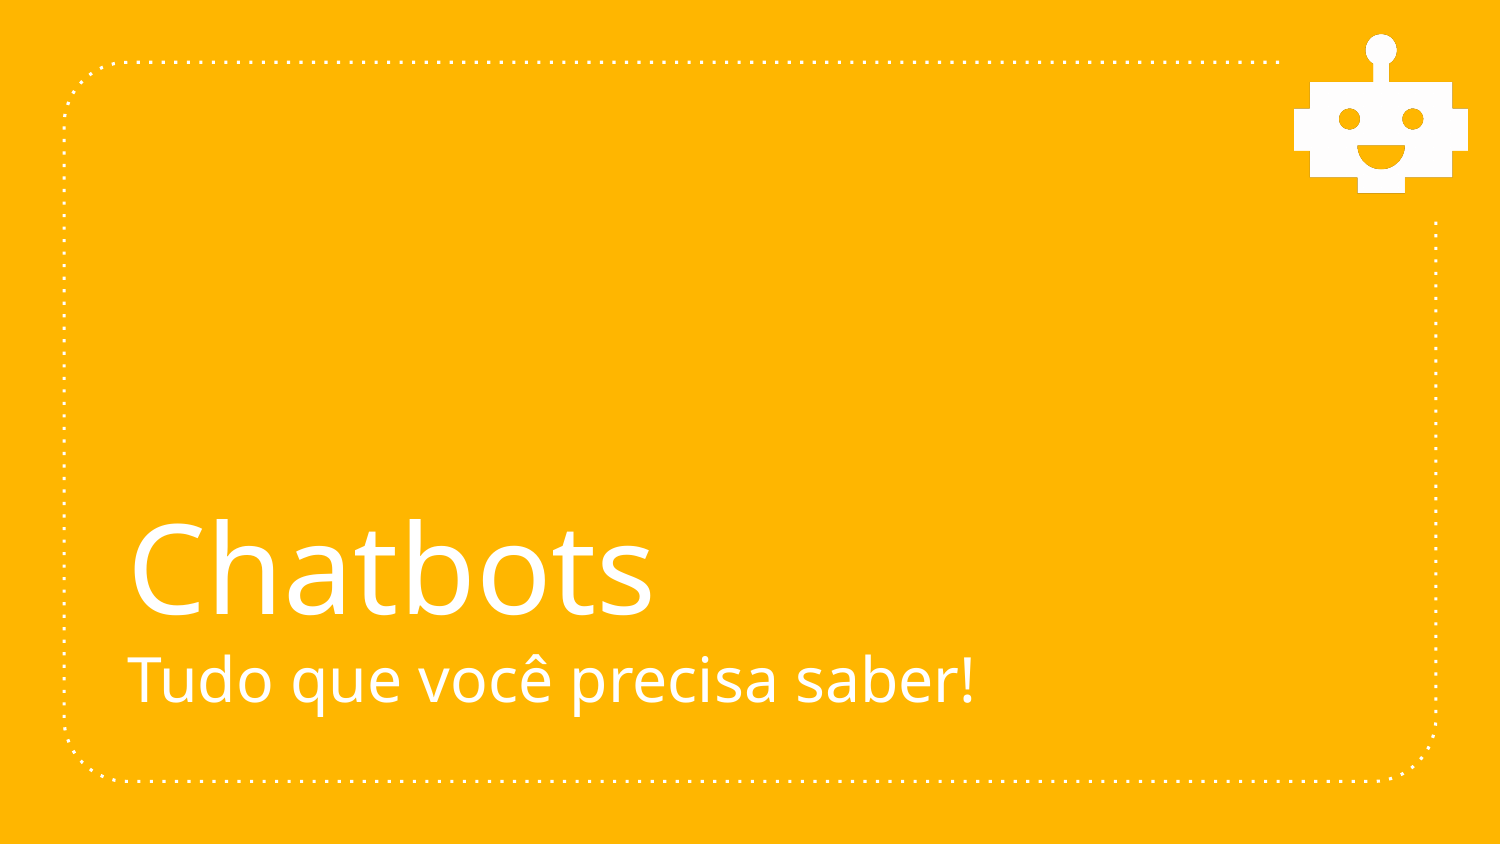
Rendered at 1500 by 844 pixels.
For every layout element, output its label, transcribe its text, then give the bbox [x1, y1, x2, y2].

title Chatbots Tudo que você precisa saber! [112, 453, 1388, 730]
picture [1294, 26, 1468, 201]
